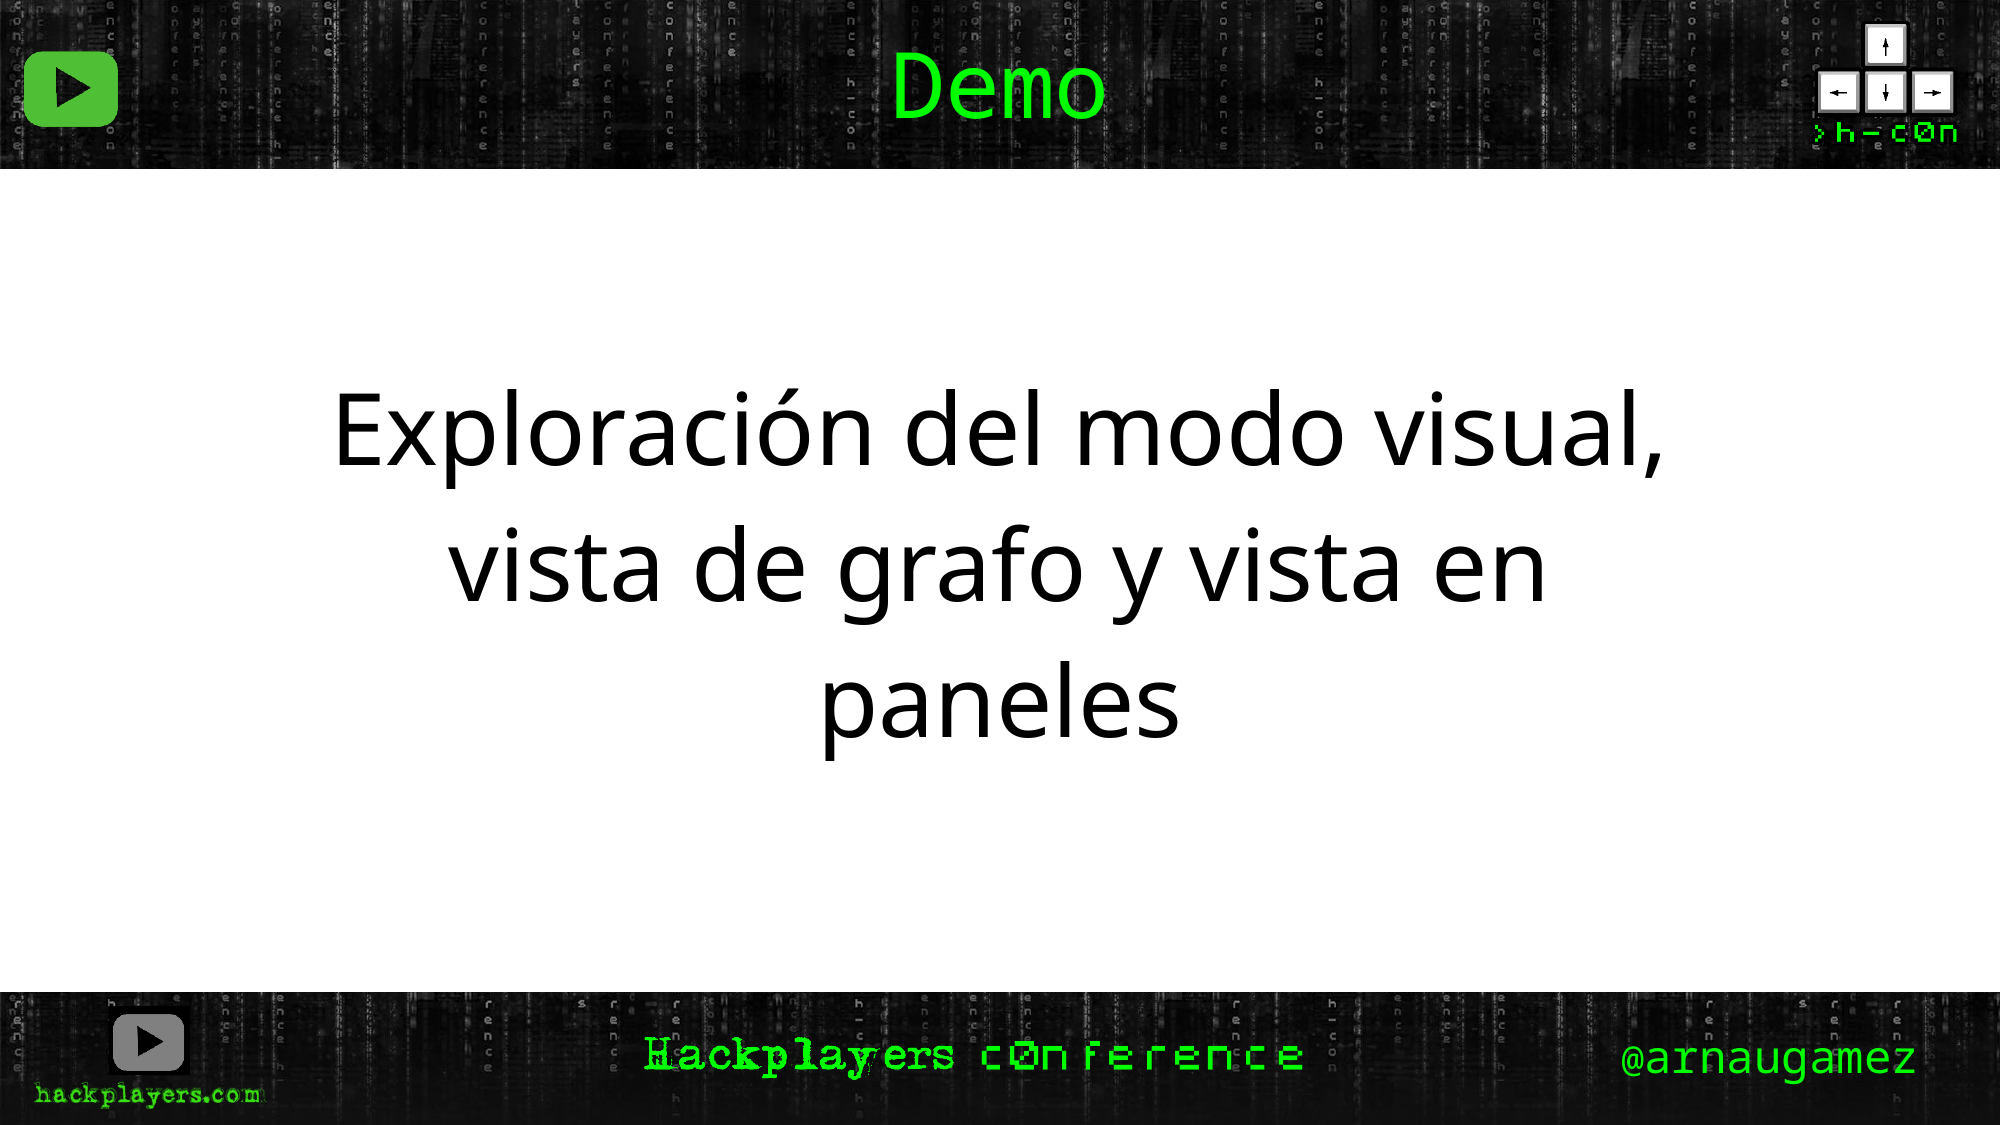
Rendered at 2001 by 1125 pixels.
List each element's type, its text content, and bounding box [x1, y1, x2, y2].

title Exploración del modo visual, vista de grafo y vista en paneles [292, 442, 1708, 683]
title Demo [256, 0, 1745, 166]
picture [0, 0, 2000, 169]
picture [0, 992, 2000, 1125]
